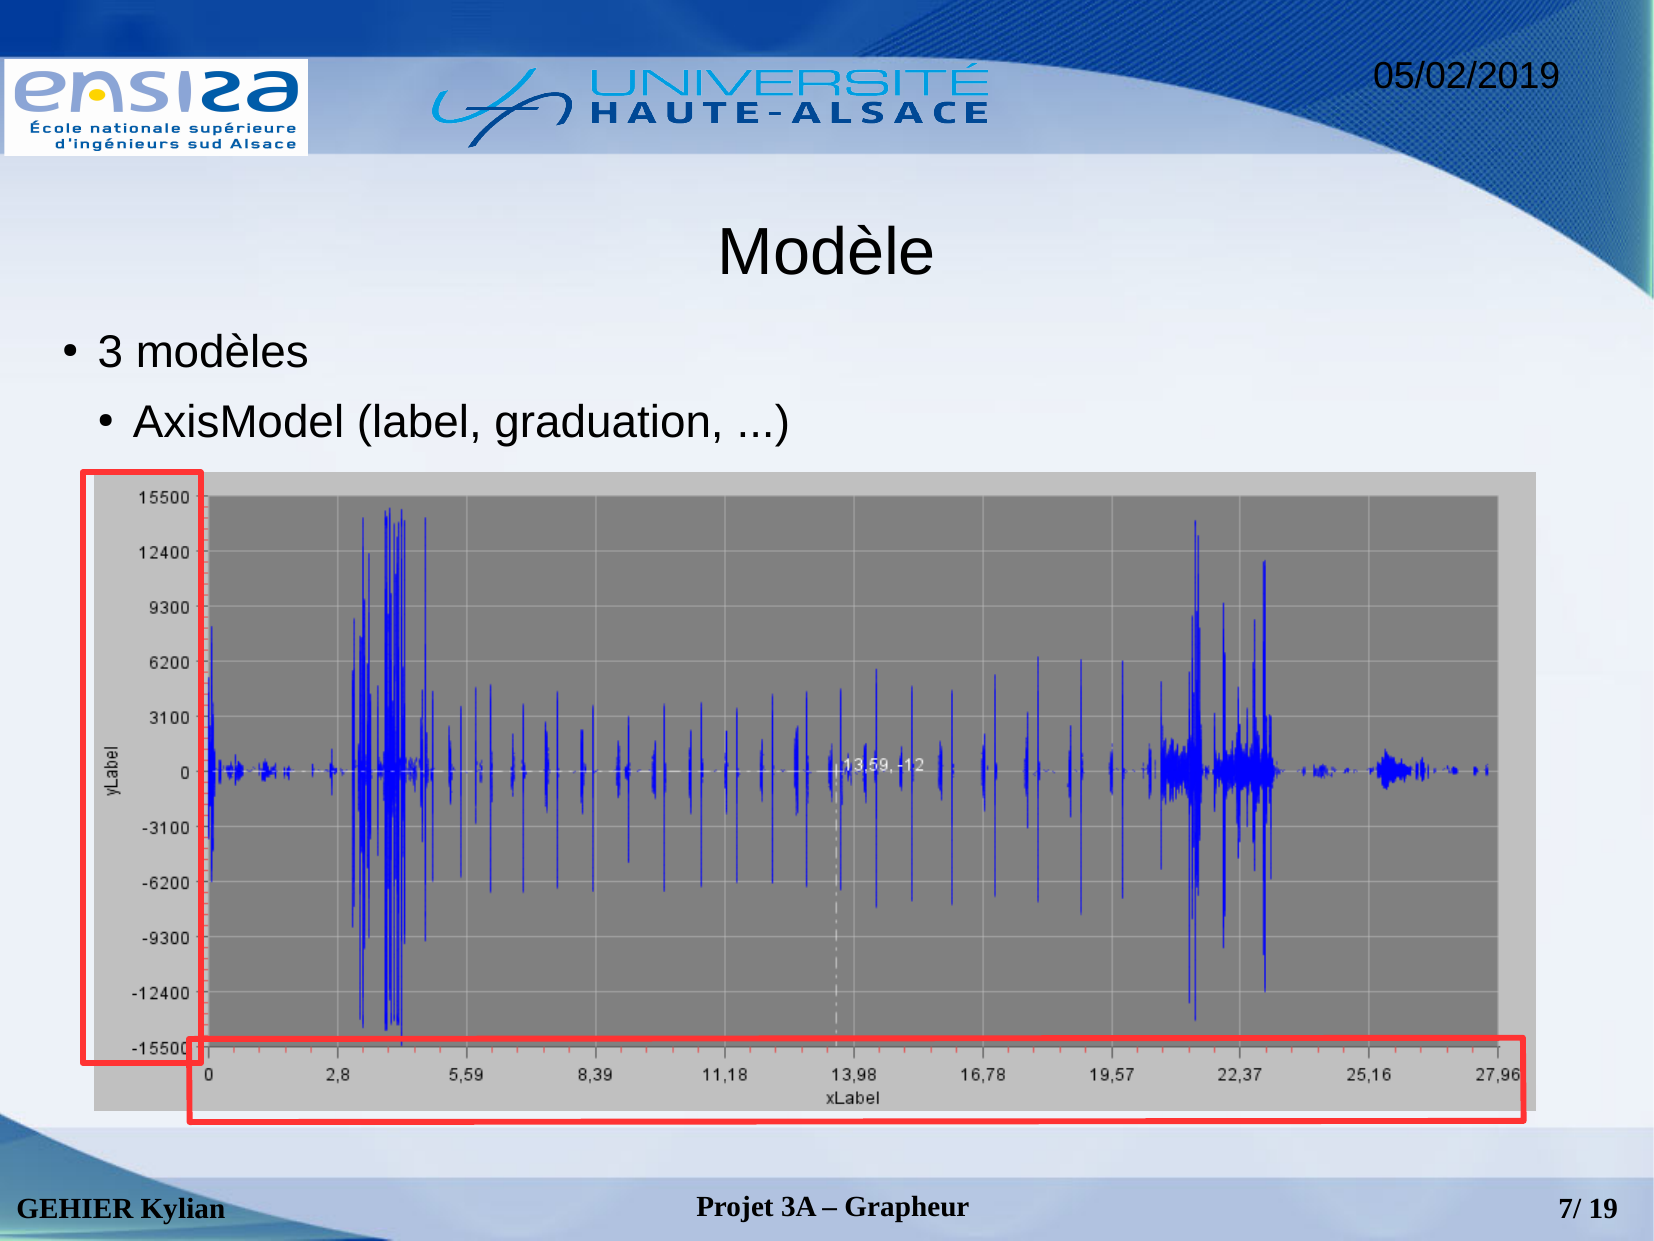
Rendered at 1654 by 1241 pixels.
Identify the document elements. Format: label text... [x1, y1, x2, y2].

text_box 3 modèles AxisModel (label, graduation, ...) [86, 475, 94, 593]
text_box 3 modèles AxisModel (label, graduation, ...) [47, 318, 1465, 593]
title Modèle [118, 192, 1536, 310]
picture [0, 0, 1654, 1241]
